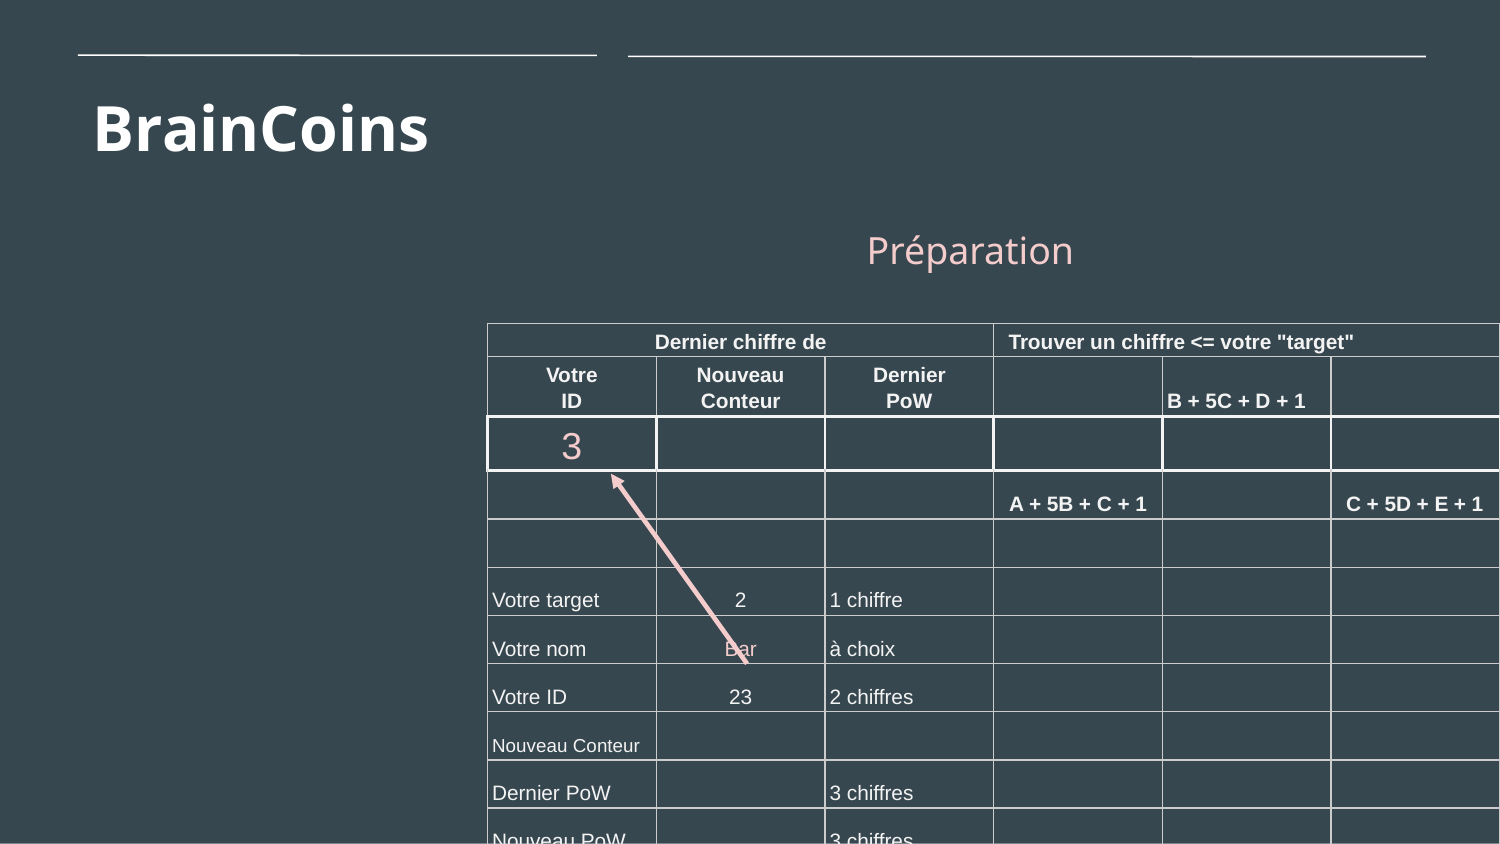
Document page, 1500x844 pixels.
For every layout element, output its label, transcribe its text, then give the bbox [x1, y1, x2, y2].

table_cell [657, 544, 674, 567]
table_cell [826, 418, 992, 469]
table_cell [1163, 472, 1330, 518]
table_cell [1332, 520, 1499, 567]
table_cell [1332, 357, 1499, 415]
table_cell A + 5B + C + 1 [994, 472, 1162, 518]
table_cell [1332, 418, 1499, 469]
table_cell [488, 472, 656, 518]
table_cell 2 [683, 568, 824, 615]
table_cell [488, 520, 656, 567]
table_cell Dernier PoW [826, 357, 993, 415]
table_cell 1 chiffre [826, 568, 993, 615]
table_cell [657, 712, 824, 759]
table_cell [657, 809, 824, 844]
table_cell [1163, 761, 1330, 807]
table_cell 3 [489, 418, 655, 469]
table_cell Nouveau Conteur [657, 357, 824, 415]
table_cell [657, 761, 824, 807]
table_cell [1163, 664, 1330, 711]
table_cell Nouveau Conteur [488, 712, 656, 759]
table_cell [1332, 761, 1499, 807]
table_cell 3 chiffres [826, 809, 993, 844]
table_cell [1332, 568, 1499, 615]
table_cell Nouveau PoW [488, 809, 656, 844]
table_cell 2 [657, 568, 708, 615]
table_cell [994, 357, 1162, 415]
table_cell Bar [717, 616, 824, 663]
table_cell [648, 520, 656, 531]
table_cell [1332, 616, 1499, 663]
table_cell [994, 712, 1162, 759]
table_cell [1163, 568, 1330, 615]
table_cell [994, 616, 1162, 663]
table_cell Votre target [488, 568, 656, 615]
table_cell Votre ID [488, 664, 656, 711]
table_header Dernier chiffre de [488, 324, 993, 356]
table_cell [658, 418, 824, 469]
table_cell Votre nom [488, 616, 656, 663]
table_cell [1163, 809, 1330, 844]
table_cell [826, 520, 993, 567]
table_cell 23 [657, 664, 824, 711]
table_cell Votre ID [488, 357, 656, 415]
table_cell Dernier PoW [488, 761, 656, 807]
table_cell [994, 568, 1162, 615]
table_cell [1163, 520, 1330, 567]
table_cell à choix [826, 616, 993, 663]
table_cell [1164, 418, 1330, 469]
table_cell B + 5C + D + 1 [1163, 357, 1330, 415]
table_cell [657, 520, 824, 567]
title BrainCoins [77, 73, 597, 413]
table_cell [995, 418, 1161, 469]
table_cell [1332, 809, 1499, 844]
table_header Trouver un chiffre <= votre "target" [994, 324, 1499, 356]
table_cell 2 chiffres [826, 664, 993, 711]
table_cell [657, 472, 824, 518]
table_cell C + 5D + E + 1 [1332, 472, 1499, 518]
table_cell 3 chiffres [826, 761, 993, 807]
table_cell [826, 712, 993, 759]
table_cell Bar [657, 616, 742, 663]
table_cell [826, 472, 993, 518]
table_cell [1332, 712, 1499, 759]
table_cell [1332, 664, 1499, 711]
table_cell [994, 761, 1162, 807]
table_cell [1163, 712, 1330, 759]
table_cell [994, 809, 1162, 844]
table_cell [994, 520, 1162, 567]
text_box Préparation [851, 205, 1246, 287]
table_cell [1163, 616, 1330, 663]
table_cell [994, 664, 1162, 711]
